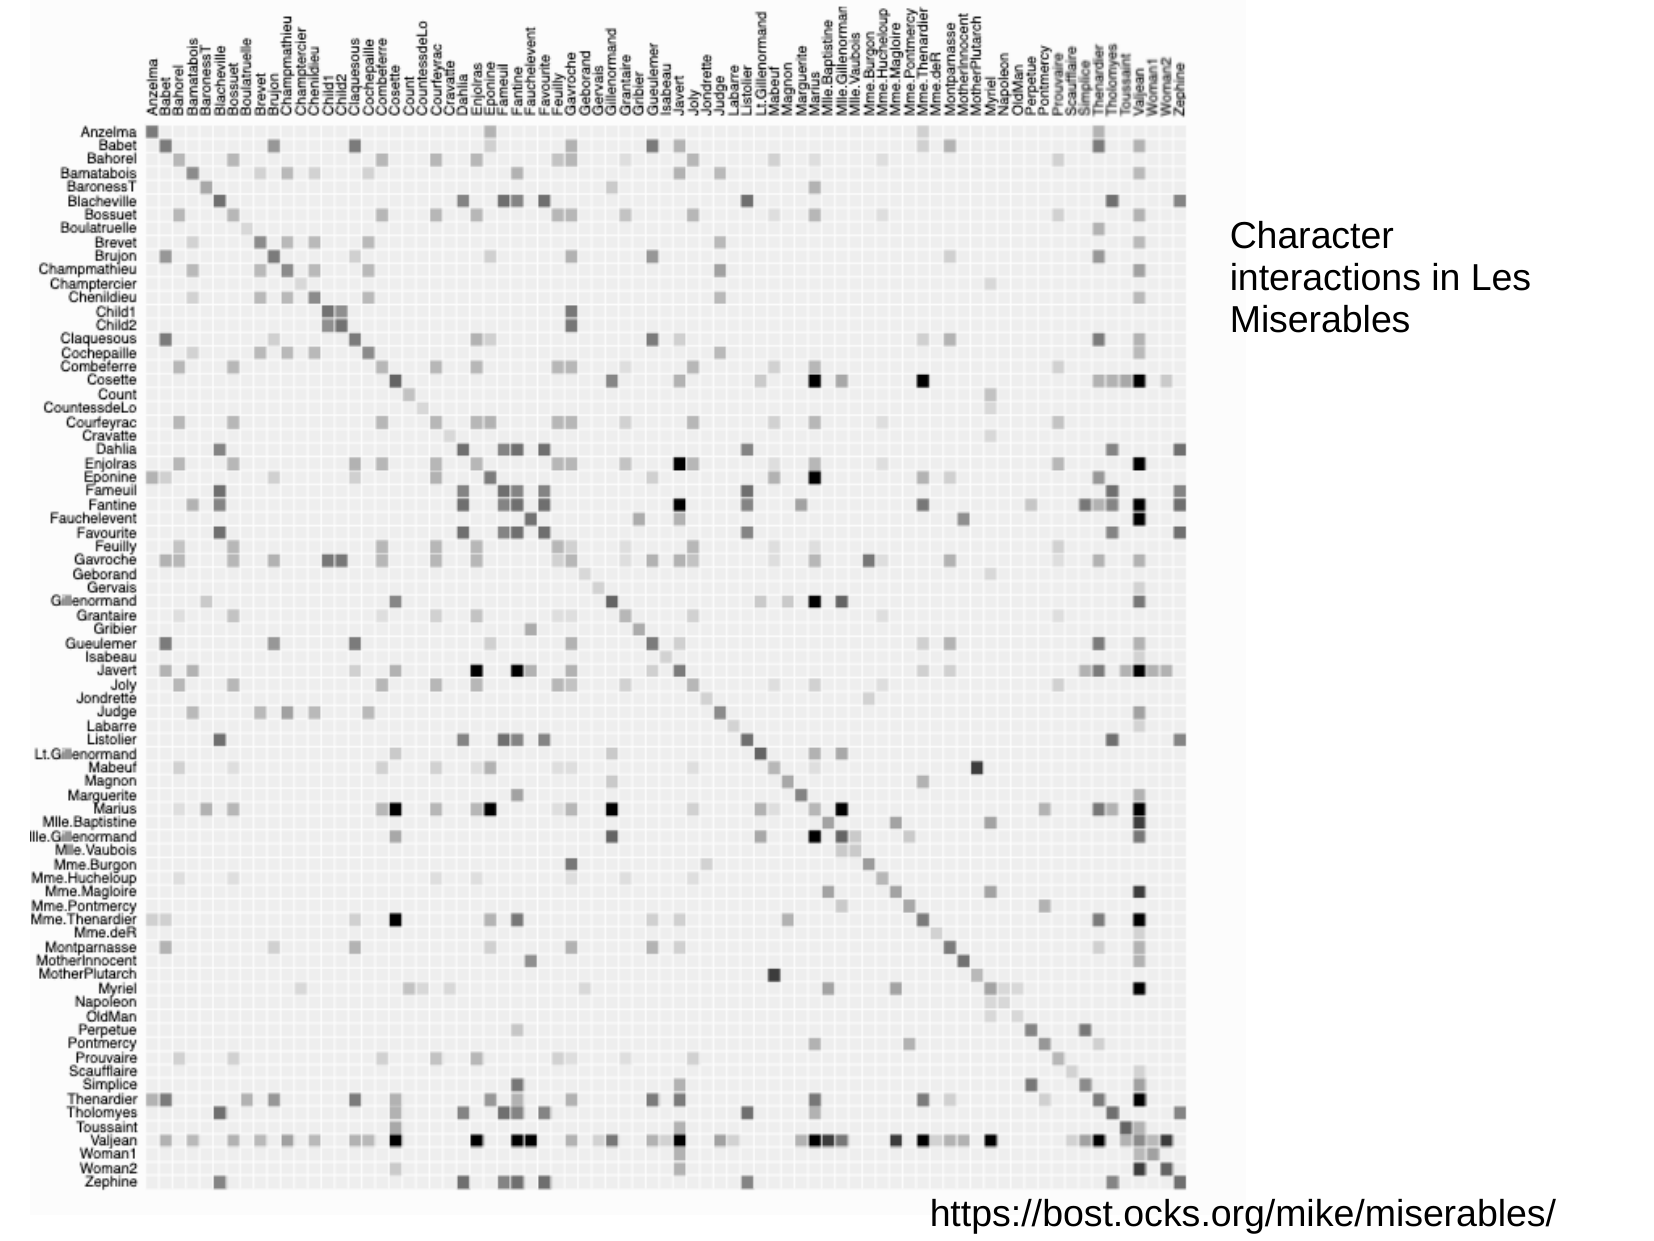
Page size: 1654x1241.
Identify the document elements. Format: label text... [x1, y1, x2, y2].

text_box https://bost.ocks.org/mike/miserables/ [915, 1185, 1572, 1241]
text_box Character interactions in Les Miserables [1215, 207, 1561, 391]
picture [30, 0, 1246, 1216]
